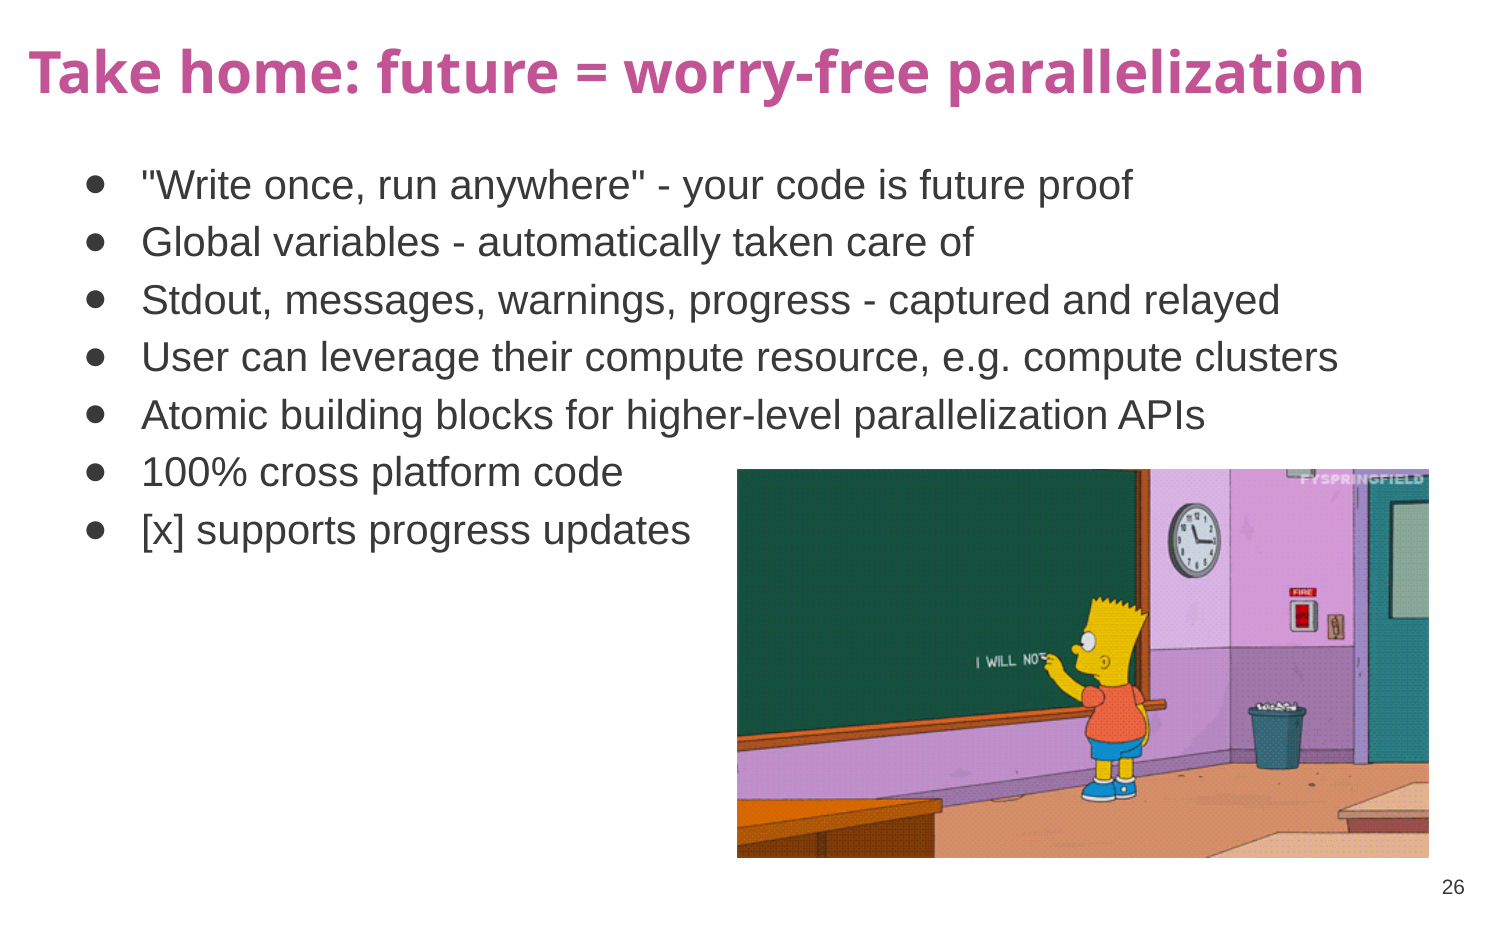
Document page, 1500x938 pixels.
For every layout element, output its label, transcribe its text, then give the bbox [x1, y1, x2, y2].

list "Write once, run anywhere" - your code is future proof Global variables - automatically taken care of Stdout, messages, warnings, progress - captured and relayed User can leverage their compute resource, e.g. compute clusters Atomic building blocks for higher-level parallelization APIs 100% cross platform code [x] supports progress updates [51, 135, 1449, 838]
picture [737, 469, 1429, 858]
slide_number <number> [1389, 849, 1480, 922]
title Take home: future = worry-free parallelization [13, 20, 1480, 136]
